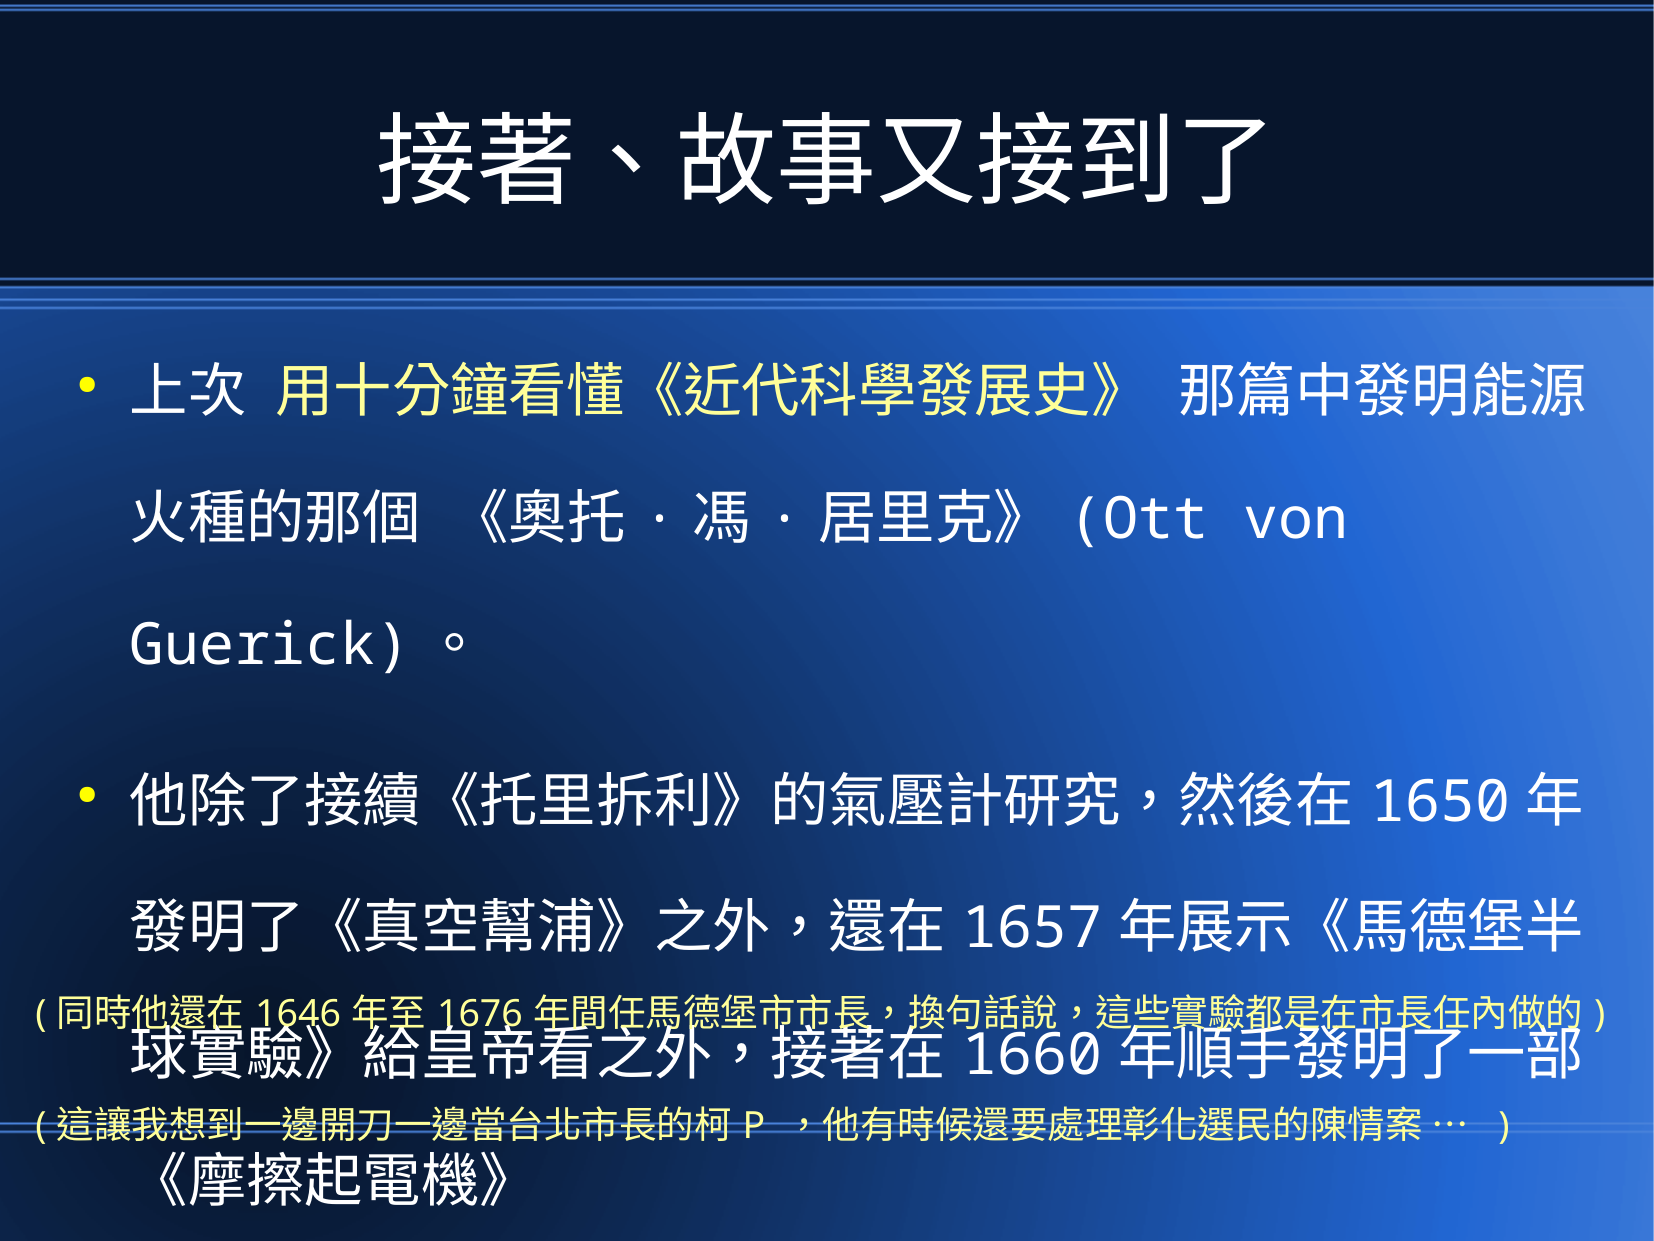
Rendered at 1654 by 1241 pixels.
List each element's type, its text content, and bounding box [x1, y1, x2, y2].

title 接著、故事又接到了 [82, 49, 1571, 257]
list 上次 用十分鐘看懂《近代科學發展史》 那篇中發明能源火種的那個 《奧托·馮·居里克》(Ott von Guerick)。 他除了接續《托里拆利》的氣壓計研究，然後在1650年發明了《真空幫浦》之外，還在1657年展示《馬德堡半球實驗》給皇帝看之外，接著在1660年順手發明了一部《摩擦起電機》 [59, 1099, 1619, 1241]
list 上次 用十分鐘看懂《近代科學發展史》 那篇中發明能源火種的那個 《奧托·馮·居里克》(Ott von Guerick)。 他除了接續《托里拆利》的氣壓計研究，然後在1650年發明了《真空幫浦》之外，還在1657年展示《馬德堡半球實驗》給皇帝看之外，接著在1660年順手發明了一部《摩擦起電機》 [59, 302, 1619, 956]
text_box (同時他還在1646年至1676年間任馬德堡市市長，換句話說，這些實驗都是在市長任內做的) (這讓我想到一邊開刀一邊當台北市長的柯P ，他有時候還要處理彰化選民的陳情案 … ) [35, 956, 1639, 1099]
picture [0, 0, 1654, 1241]
